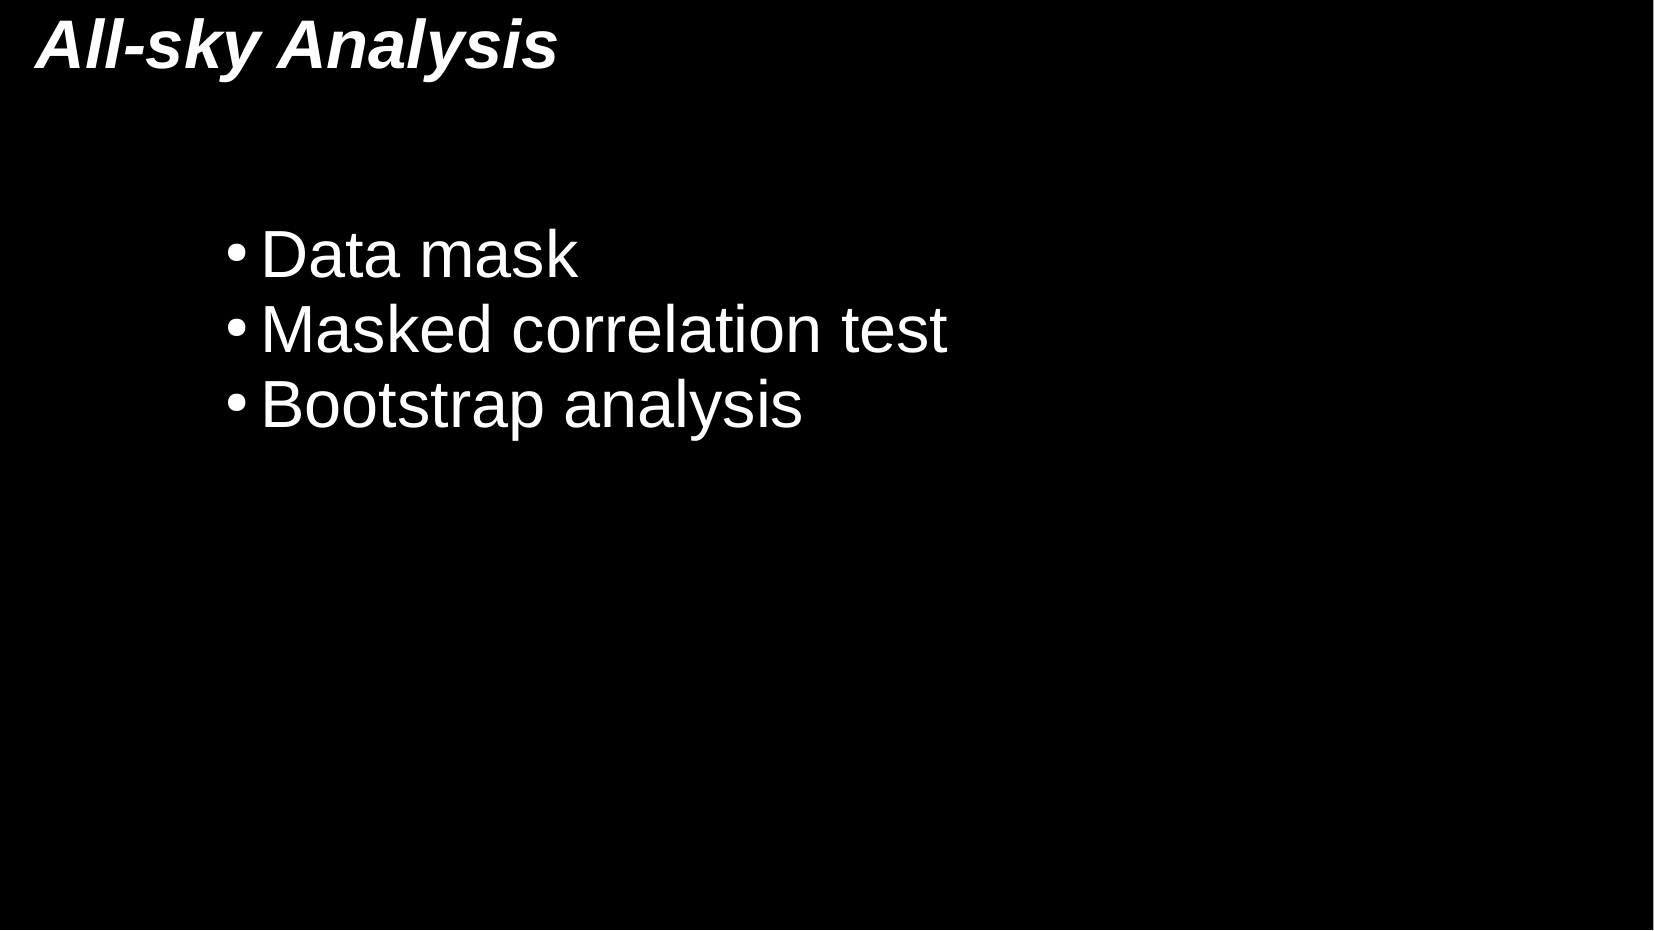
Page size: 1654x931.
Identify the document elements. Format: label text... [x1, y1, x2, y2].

title All-sky Analysis [0, 0, 1654, 91]
text_box Data mask Masked correlation test Bootstrap analysis [210, 210, 1381, 749]
